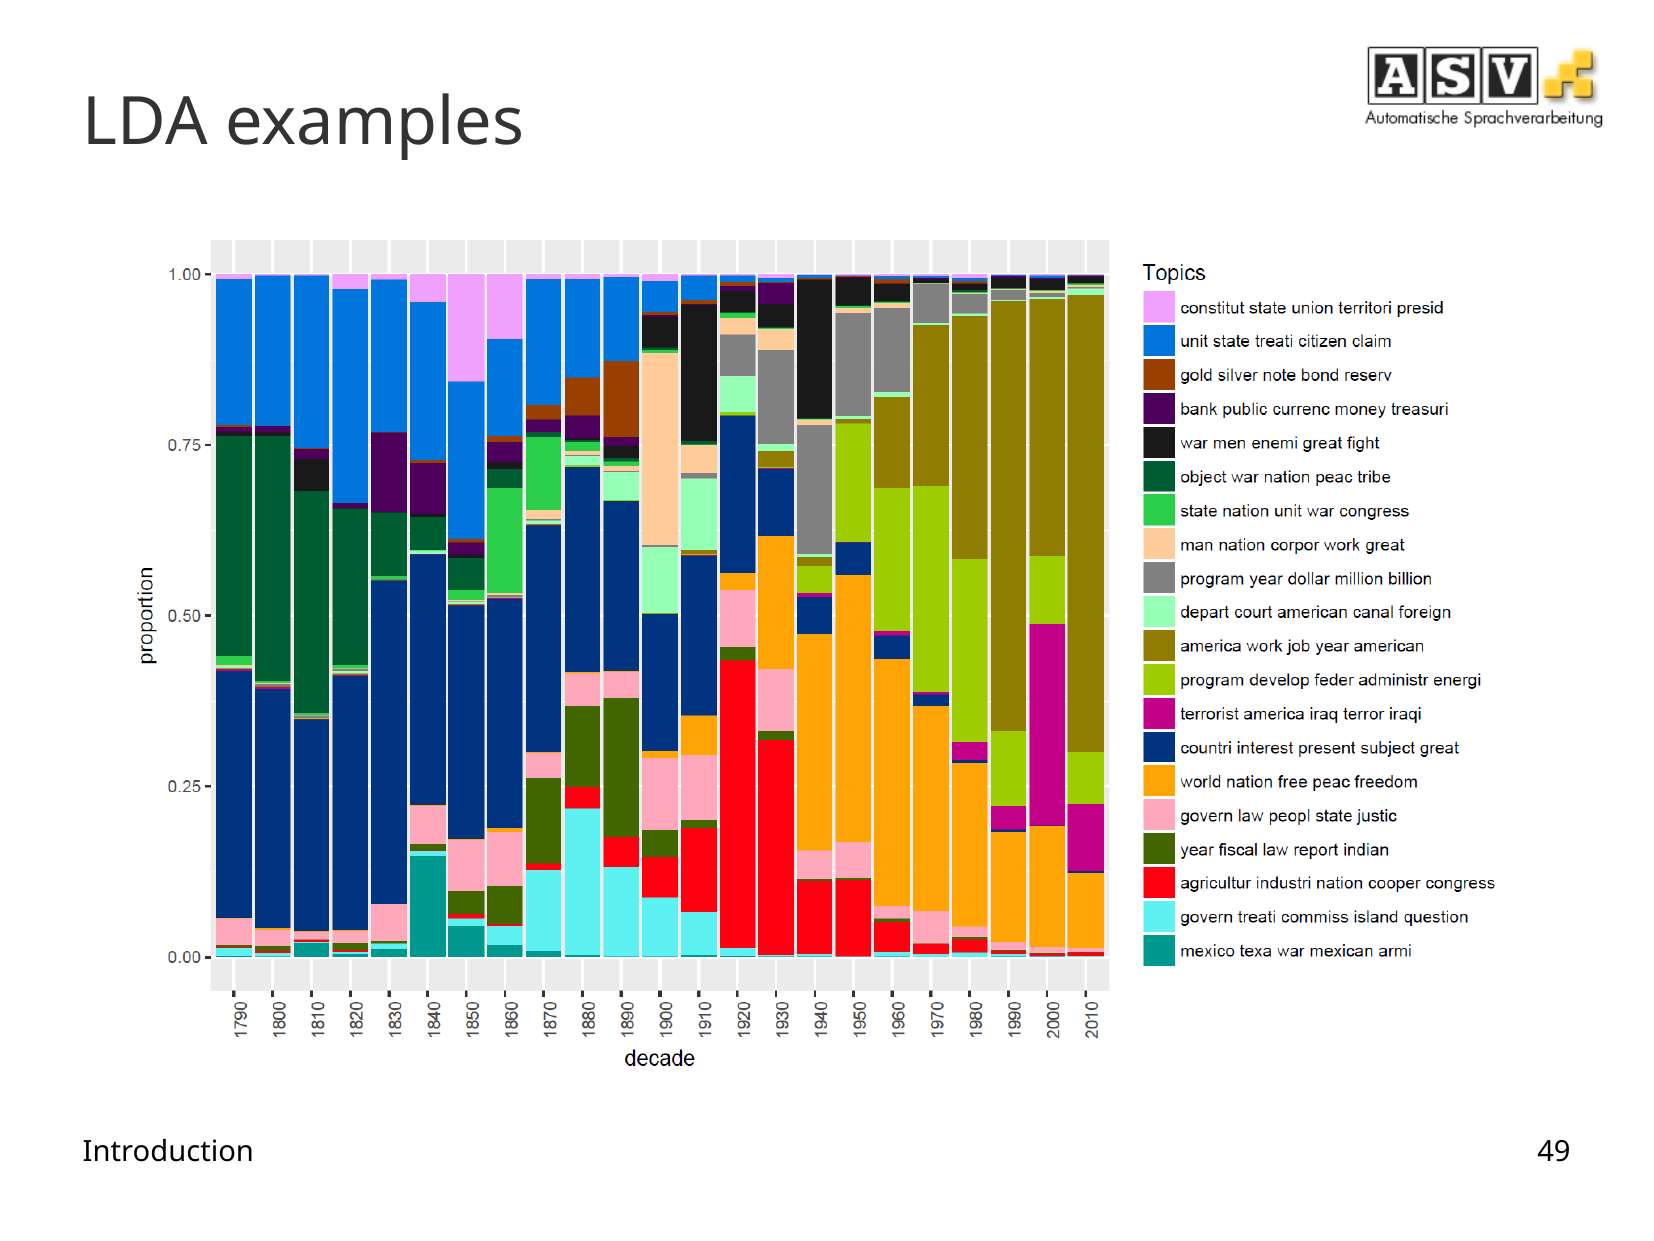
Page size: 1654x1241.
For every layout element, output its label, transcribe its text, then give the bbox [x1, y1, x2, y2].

picture [1364, 43, 1605, 129]
picture [126, 229, 1536, 1075]
title LDA examples [82, 49, 1347, 189]
